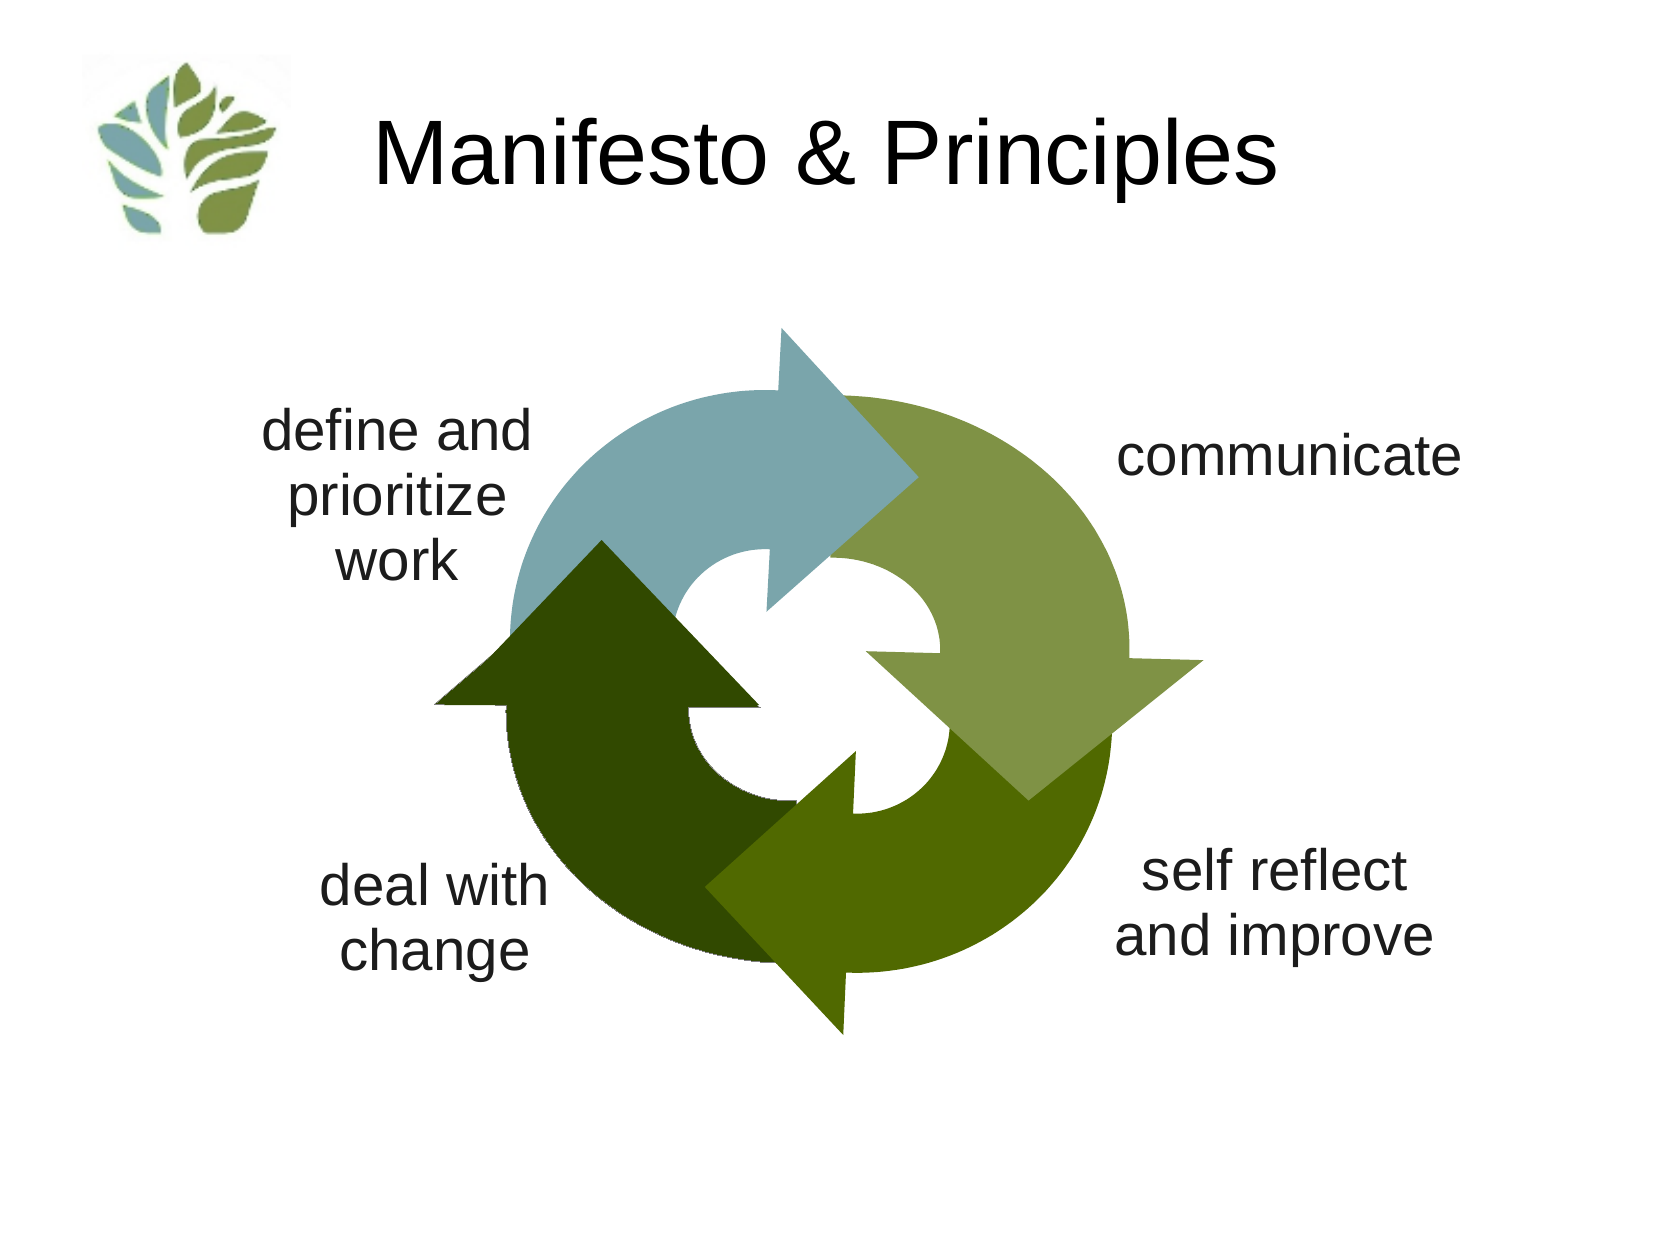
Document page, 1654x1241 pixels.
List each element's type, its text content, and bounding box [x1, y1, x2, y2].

text_box deal with change [285, 845, 586, 991]
title Manifesto & Principles [291, 49, 1571, 257]
text_box define and prioritize work [225, 390, 571, 600]
text_box self reflect and improve [1095, 830, 1456, 1040]
text_box communicate [1080, 415, 1501, 496]
text_box [434, 327, 1204, 1036]
picture [82, 49, 291, 258]
